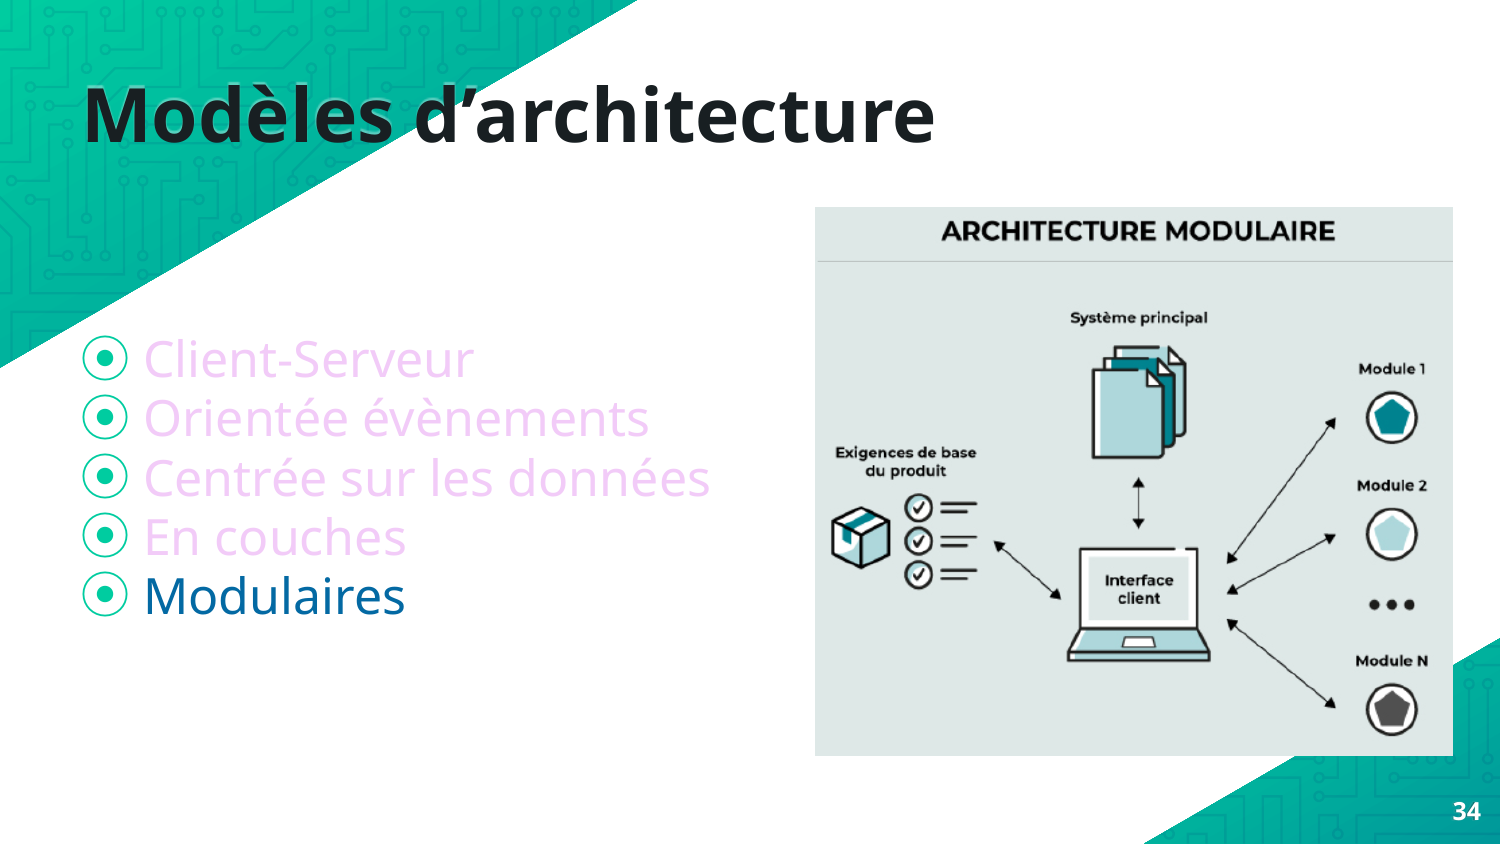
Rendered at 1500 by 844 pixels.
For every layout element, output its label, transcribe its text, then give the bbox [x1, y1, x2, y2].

slide_number <numéro> [1391, 779, 1482, 844]
list Centrée sur les données [68, 437, 815, 496]
list Client-Serveur [68, 318, 815, 377]
list Orientée évènements [68, 377, 815, 437]
list En couches [68, 496, 815, 555]
picture [815, 207, 1453, 756]
title Modèles d’architecture [81, 78, 1301, 160]
list Modulaires [68, 555, 815, 642]
